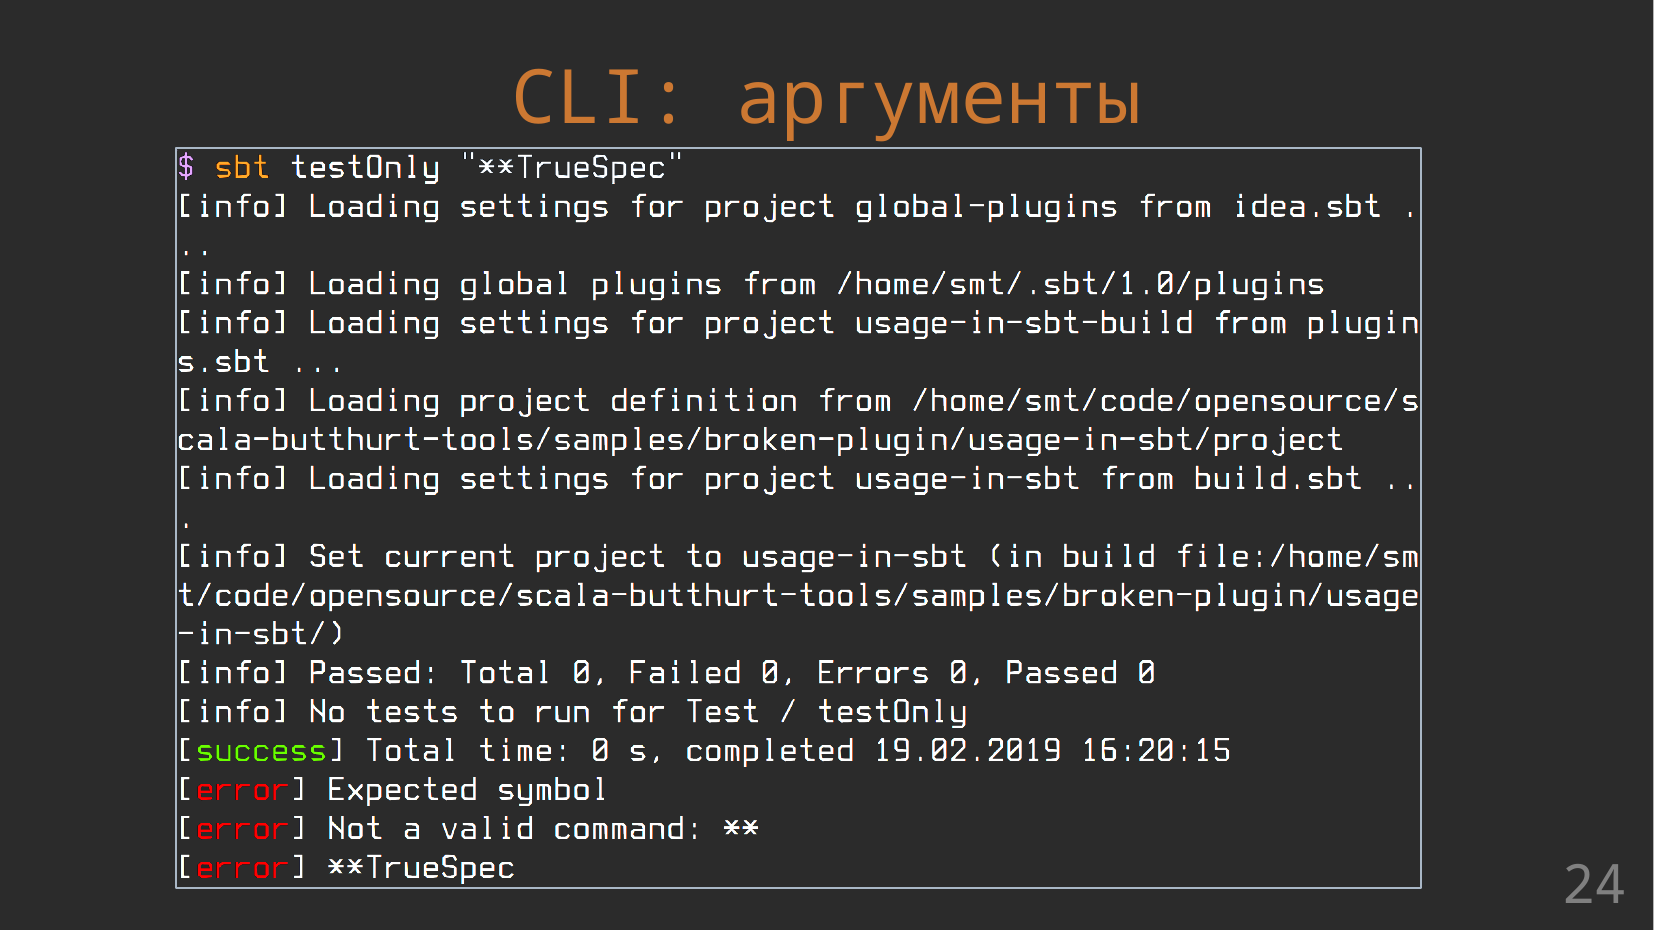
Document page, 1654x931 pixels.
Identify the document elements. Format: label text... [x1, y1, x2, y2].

text_box CLI: аргументы [23, 35, 1630, 181]
picture [177, 181, 1420, 888]
text_box 24 [1287, 838, 1642, 931]
